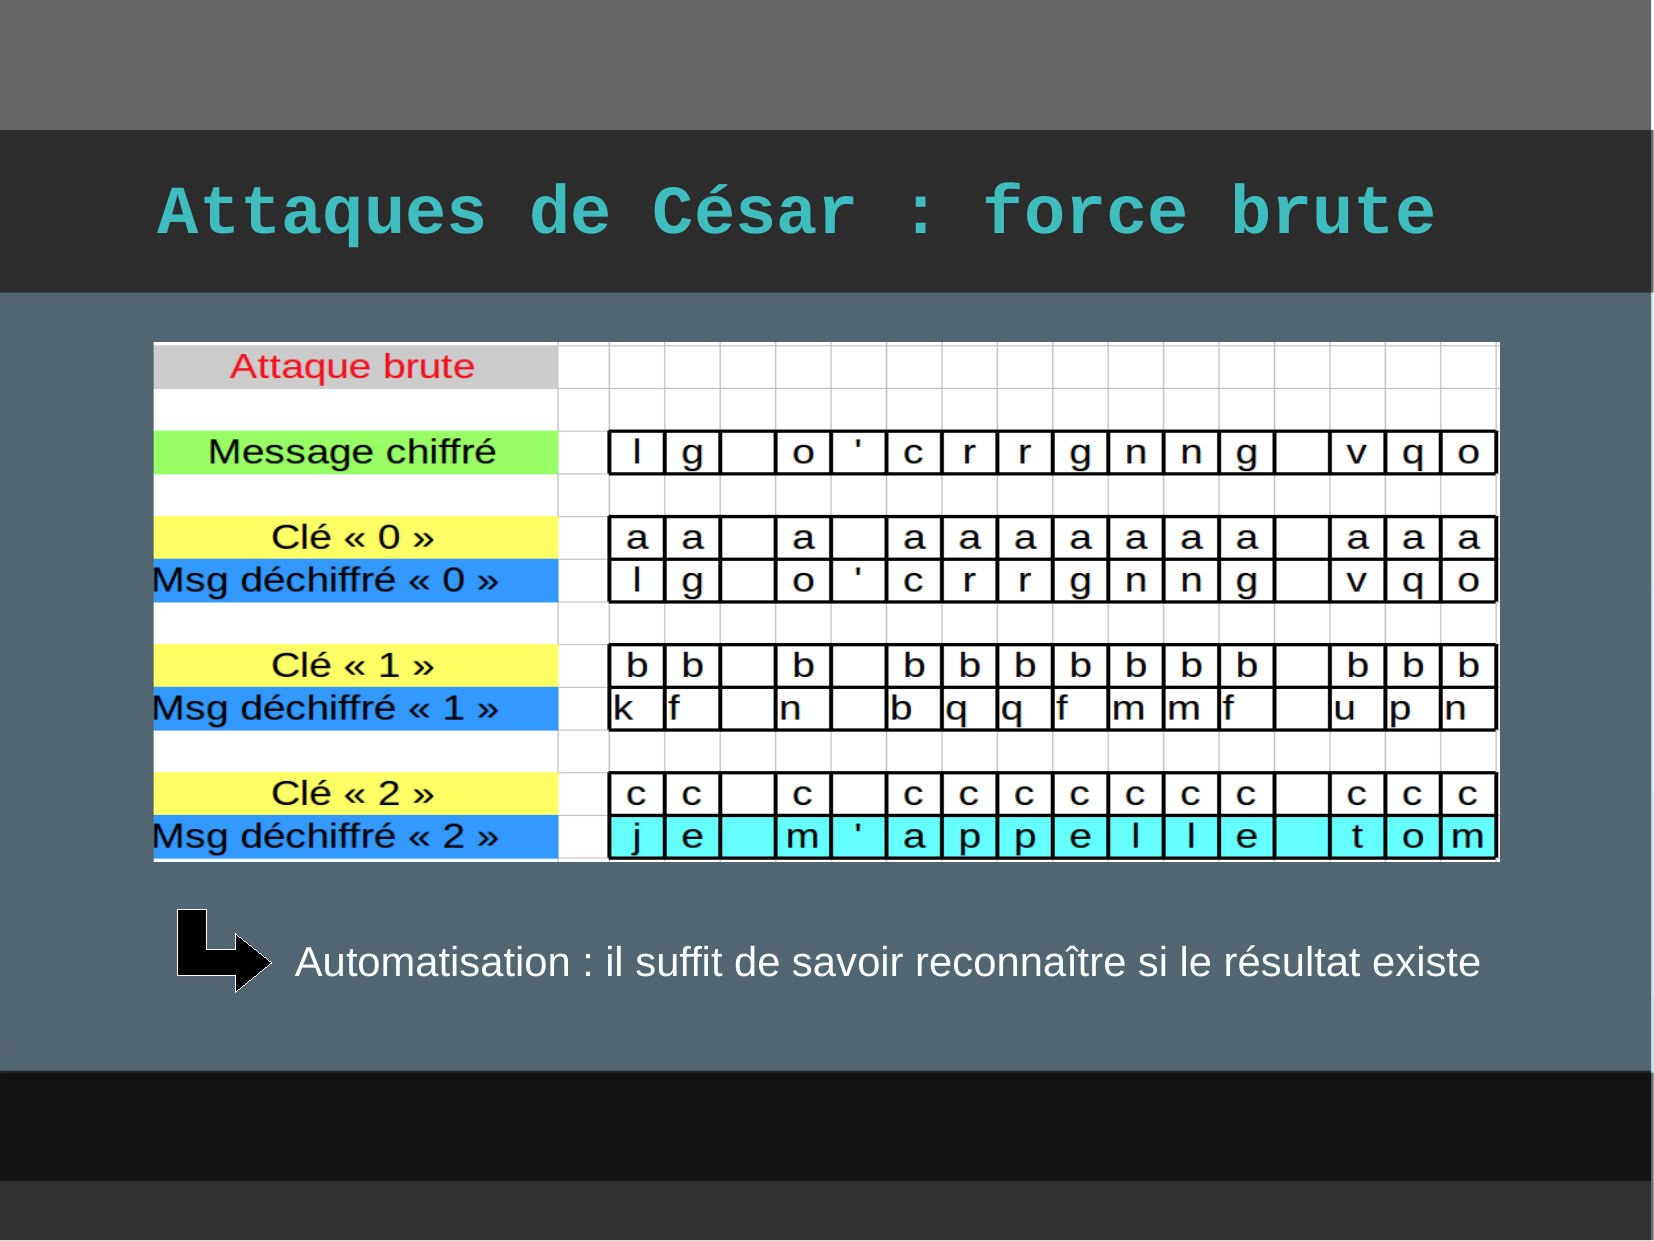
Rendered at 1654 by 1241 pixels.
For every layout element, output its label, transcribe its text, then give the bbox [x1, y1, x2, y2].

text_box [0, 0, 1654, 1241]
picture [153, 342, 1501, 862]
title Attaques de César : force brute [94, 111, 1500, 319]
text_box Automatisation : il suffit de savoir reconnaître si le résultat existe [280, 930, 1501, 993]
